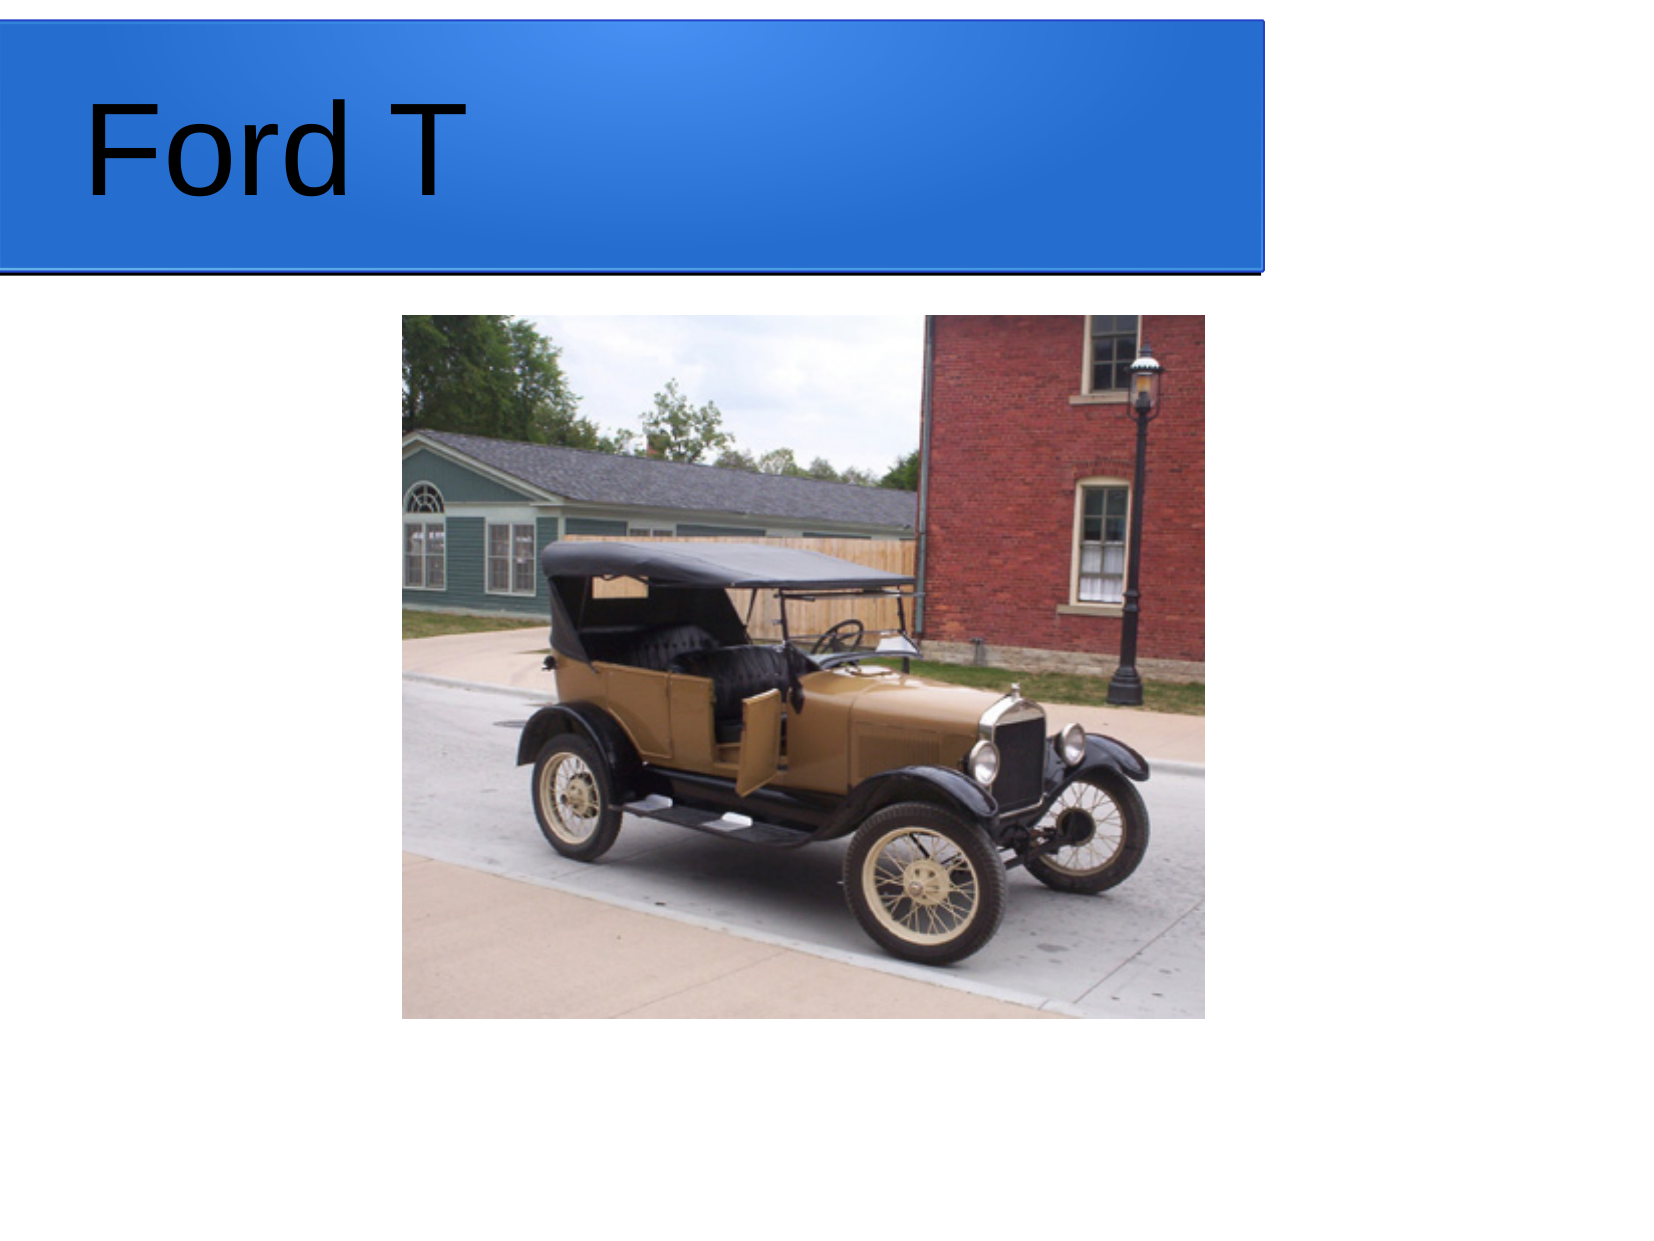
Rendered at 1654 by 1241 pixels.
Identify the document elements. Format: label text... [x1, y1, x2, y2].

picture [402, 315, 1205, 1019]
title Ford T [82, 47, 1235, 252]
